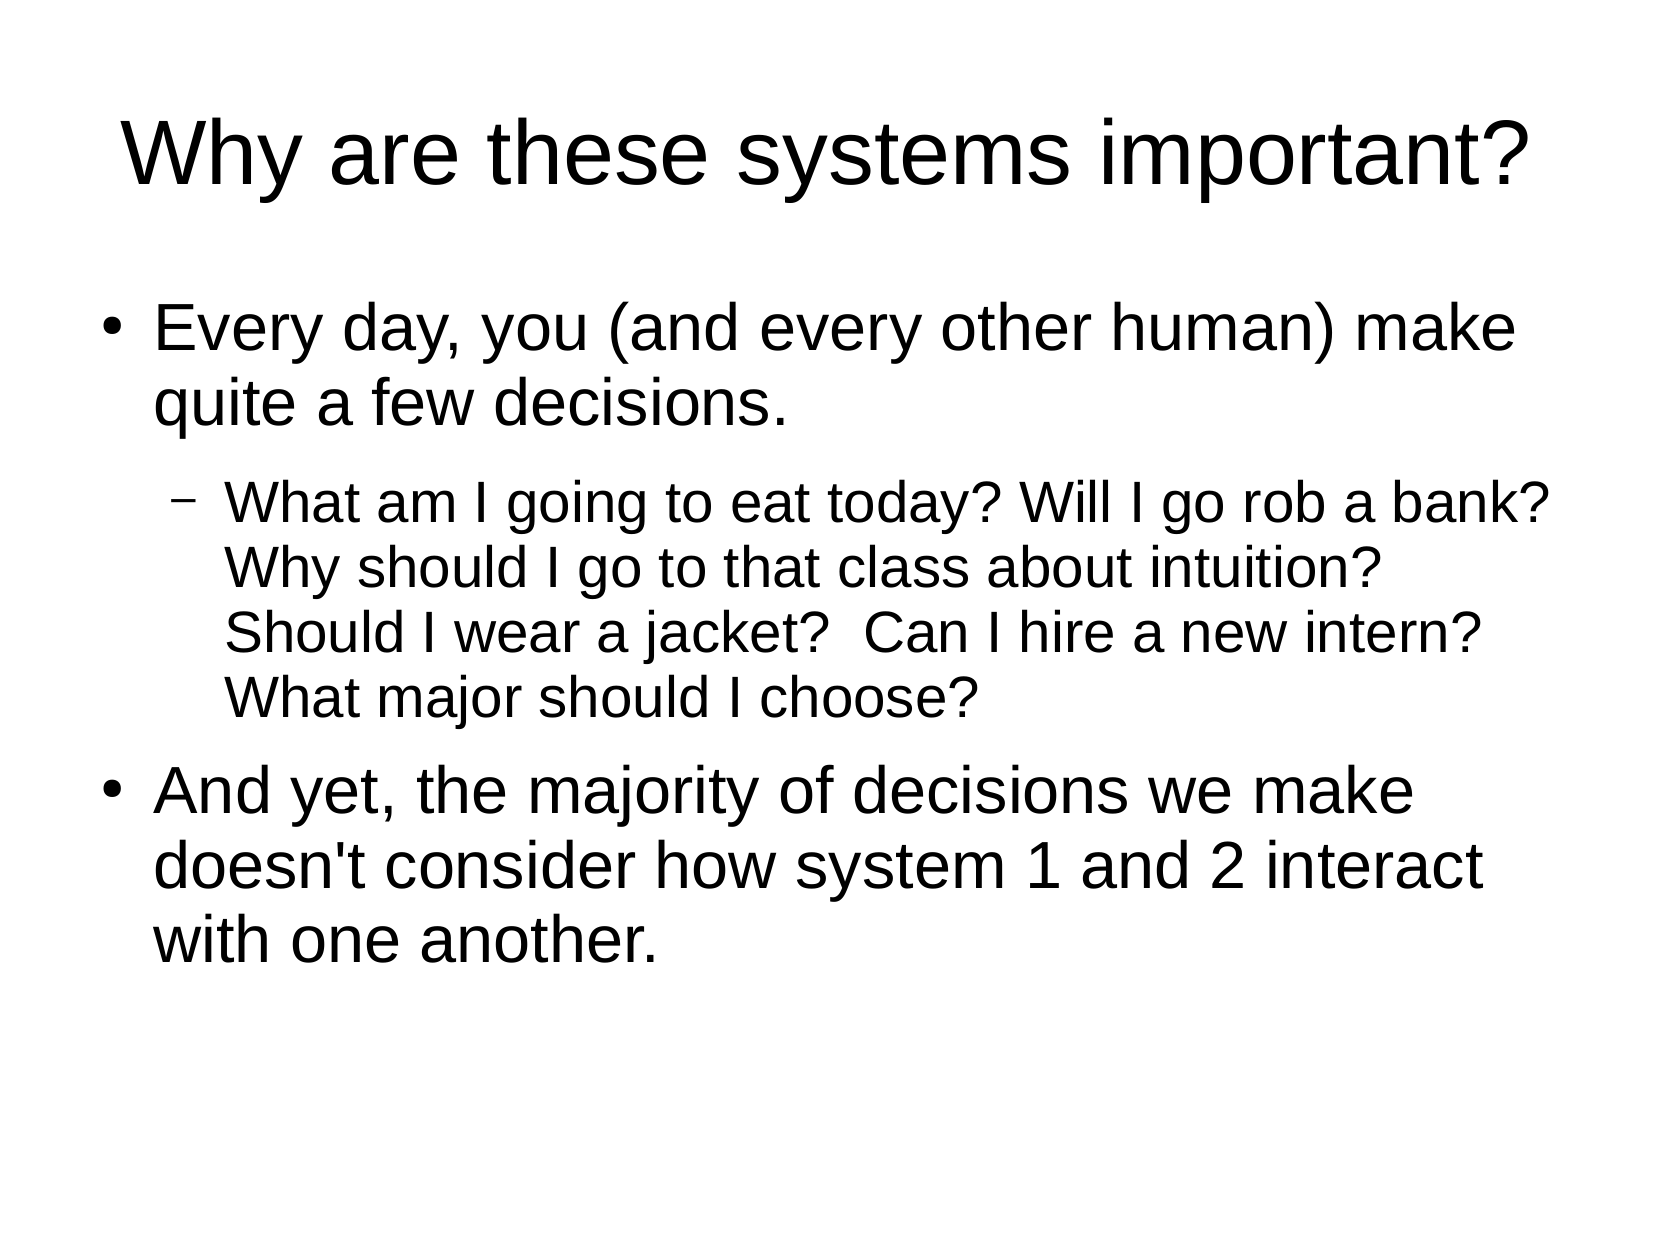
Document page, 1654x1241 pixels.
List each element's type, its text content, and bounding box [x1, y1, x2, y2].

title Why are these systems important? [82, 49, 1571, 257]
list Every day, you (and every other human) make quite a few decisions. What am I going to eat today? Will I go rob a bank? Why should I go to that class about intuition? Should I wear a jacket? Can I hire a new intern? What major should I choose? And yet, the majority of decisions we make doesn't consider how system 1 and 2 interact with one another. [82, 290, 1571, 1201]
